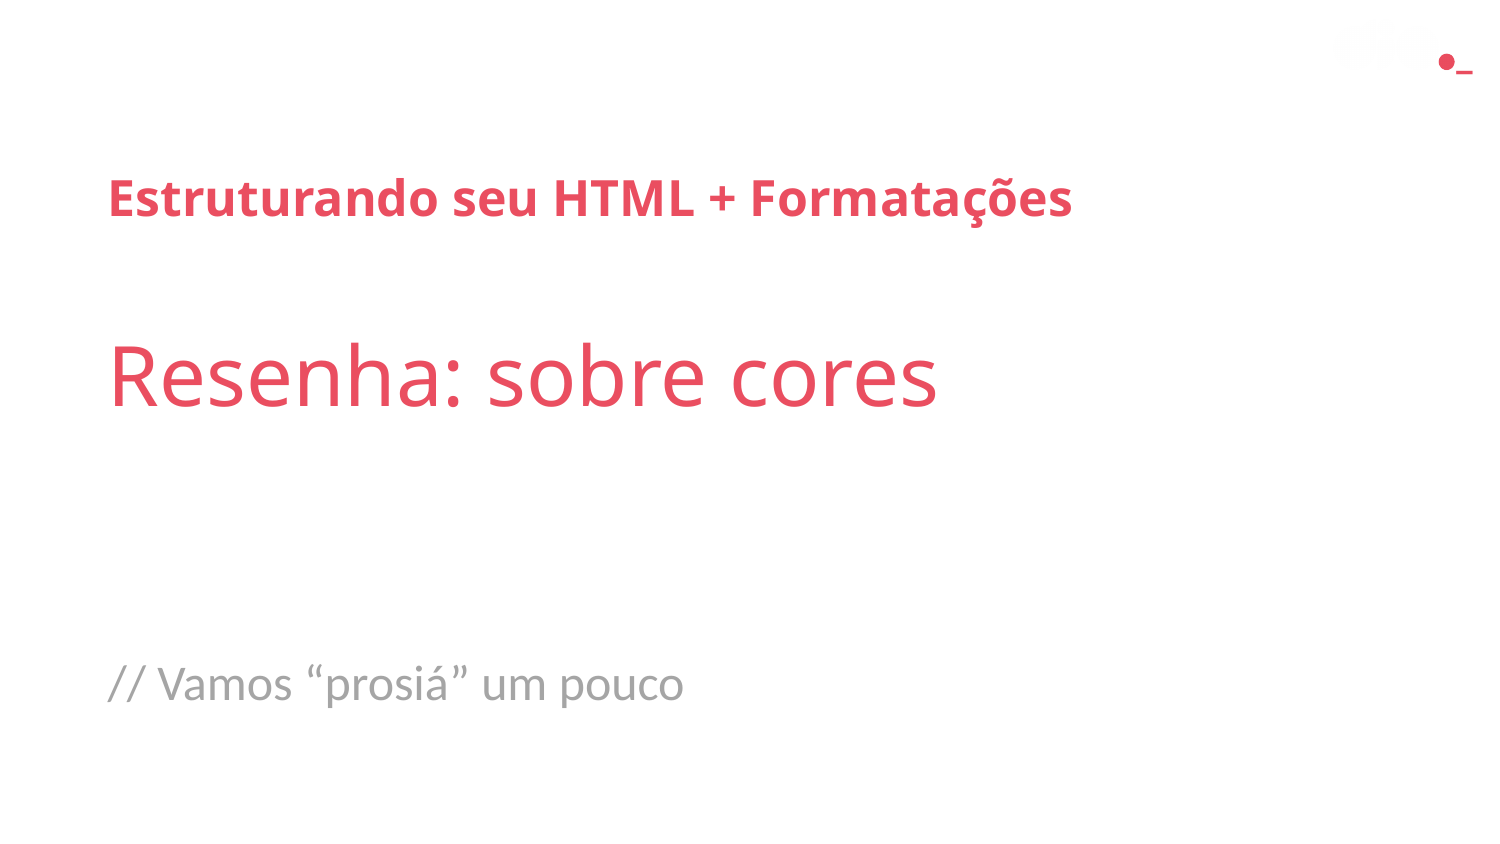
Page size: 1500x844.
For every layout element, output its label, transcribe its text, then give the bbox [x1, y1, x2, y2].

picture [1333, 19, 1473, 75]
text_box // Vamos “prosiá” um pouco [92, 635, 1309, 701]
text_box Estruturando seu HTML + Formatações [92, 142, 1309, 223]
text_box Resenha: sobre cores [92, 292, 1309, 558]
